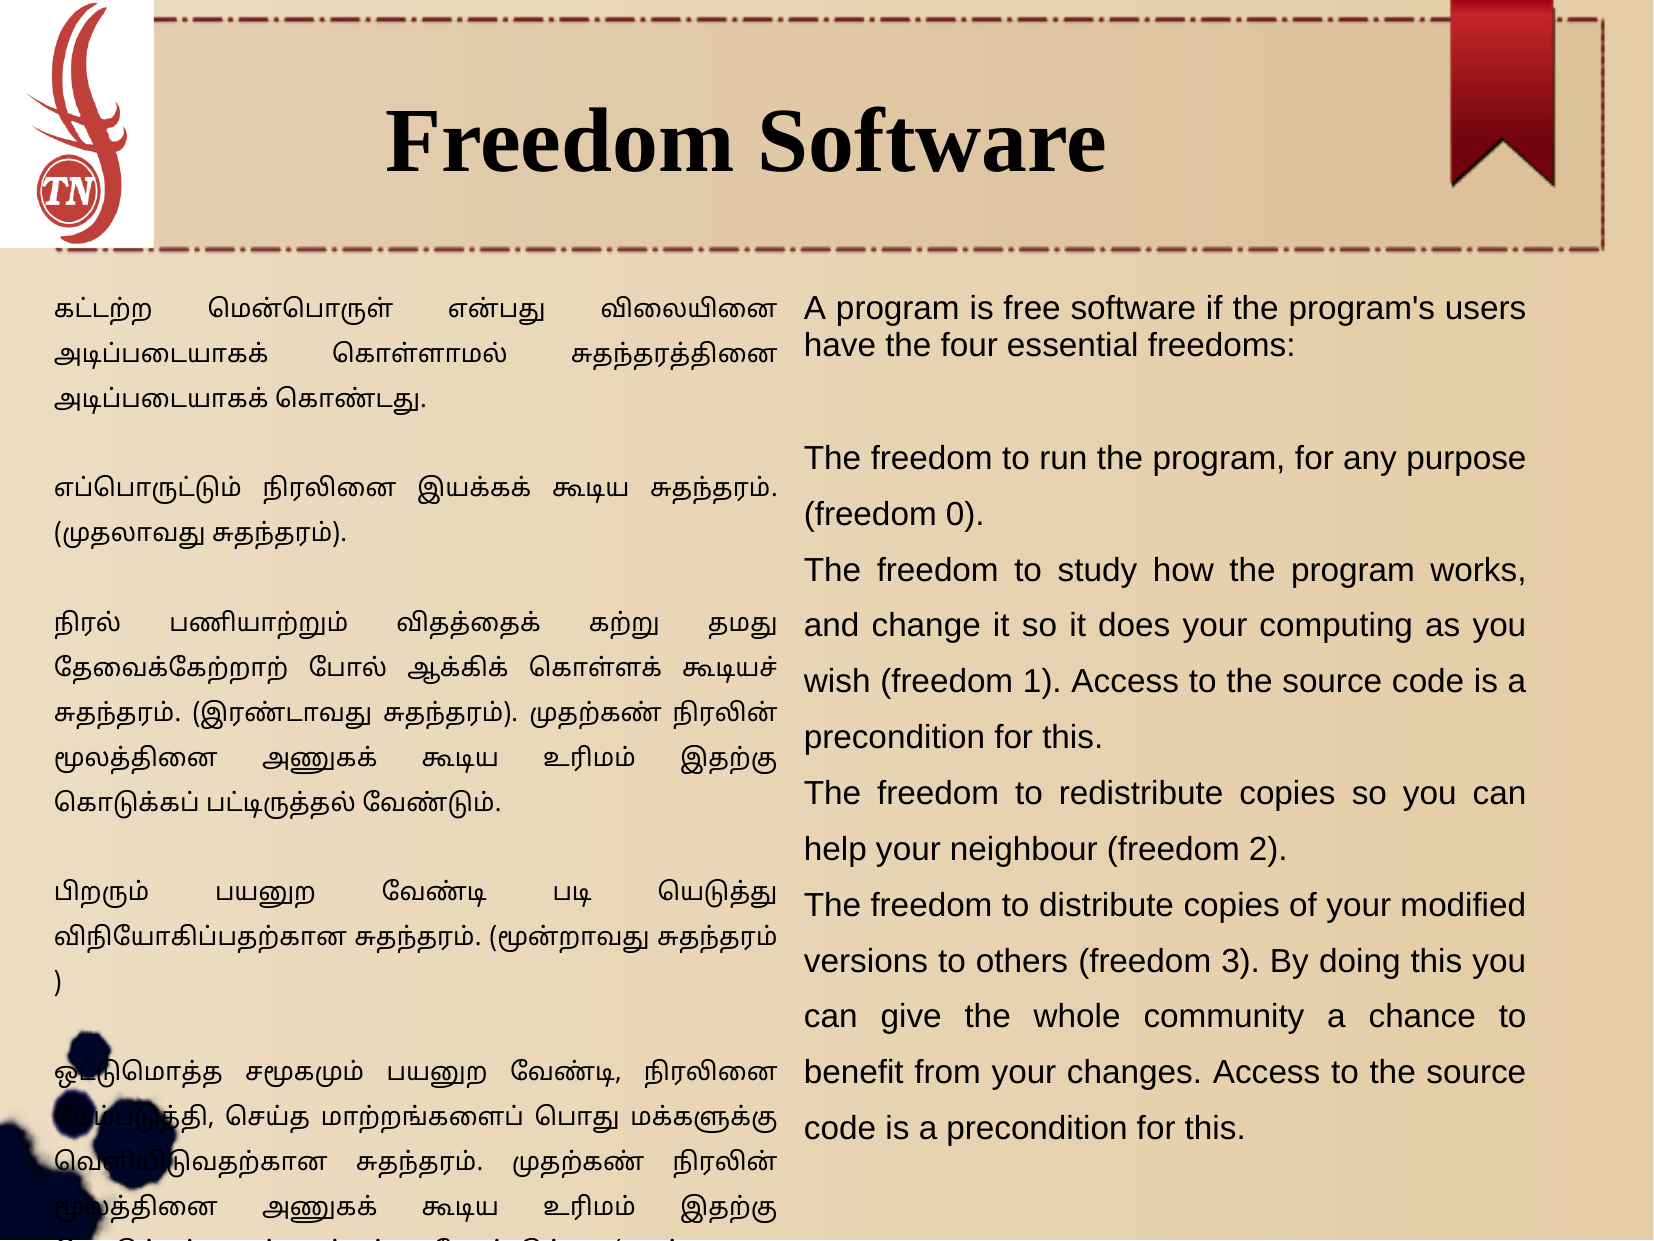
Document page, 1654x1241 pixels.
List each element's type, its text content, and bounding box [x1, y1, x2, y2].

title Freedom Software [154, 47, 1412, 229]
text_box A program is free software if the program's users have the four essential freedoms: The freedom to run the program, for any purpose (freedom 0). The freedom to study how the program works, and change it so it does your computing as you wish (freedom 1). Access to the source code is a precondition for this. The freedom to redistribute copies so you can help your neighbour (freedom 2). The freedom to distribute copies of your modified versions to others (freedom 3). By doing this you can give the whole community a chance to benefit from your changes. Access to the source code is a precondition for this. [789, 282, 1543, 1157]
picture [0, 0, 1654, 1240]
text_box கட்டற்ற மென்பொருள் என்பது விலையினை அடிப்படையாகக் கொள்ளாமல் சுதந்தரத்தினை அடிப்படையாகக் கொண்டது. எப்பொருட்டும் நிரலினை இயக்கக் கூடிய சுதந்தரம். (முதலாவது சுதந்தரம்). நிரல் பணியாற்றும் விதத்தைக் கற்று தமது தேவைக்கேற்றாற் போல் ஆக்கிக் கொள்ளக் கூடியச் சுதந்தரம். (இரண்டாவது சுதந்தரம்). முதற்கண் நிரலின் மூலத்தினை அணுகக் கூடிய உரிமம் இதற்கு கொடுக்கப் பட்டிருத்தல் வேண்டும். பிறரும் பயனுற வேண்டி படி யெடுத்து விநியோகிப்பதற்கான சுதந்தரம். (மூன்றாவது சுதந்தரம் ) ஒட்டுமொத்த சமூகமும் பயனுற வேண்டி, நிரலினை மேம்படுத்தி, செய்த மாற்றங்களைப் பொது மக்களுக்கு வெளியிடுவதற்கான சுதந்தரம். முதற்கண் நிரலின் மூலத்தினை அணுகக் கூடிய உரிமம் இதற்கு கொடுக்கப் பட்டிருத்தல் வேண்டும். (நான்காவது சுதந்தரம்) [39, 270, 793, 1144]
